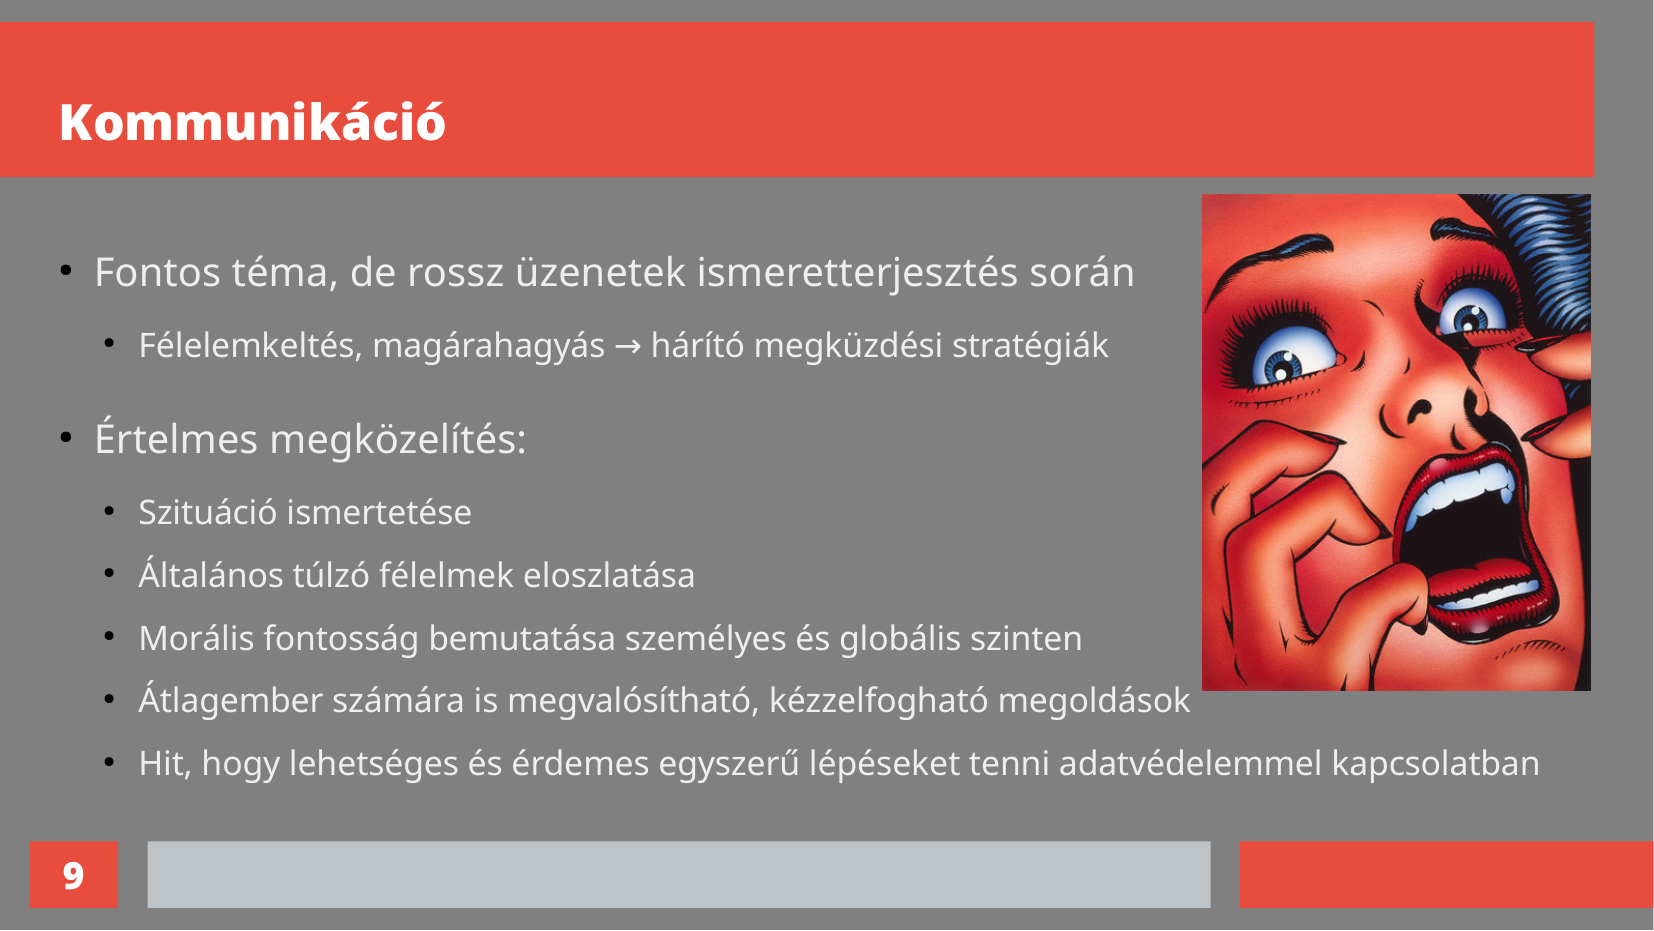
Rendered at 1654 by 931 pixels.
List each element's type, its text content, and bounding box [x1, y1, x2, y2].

list Fontos téma, de rossz üzenetek ismeretterjesztés során Félelemkeltés, magárahagyás → hárító megküzdési stratégiák Értelmes megközelítés: Szituáció ismertetése Általános túlzó félelmek eloszlatása Morális fontosság bemutatása személyes és globális szinten Átlagember számára is megvalósítható, kézzelfogható megoldások Hit, hogy lehetséges és érdemes egyszerű lépéseket tenni adatvédelemmel kapcsolatban [58, 243, 1565, 820]
picture [1202, 194, 1591, 691]
title Kommunikáció [58, 44, 1595, 155]
